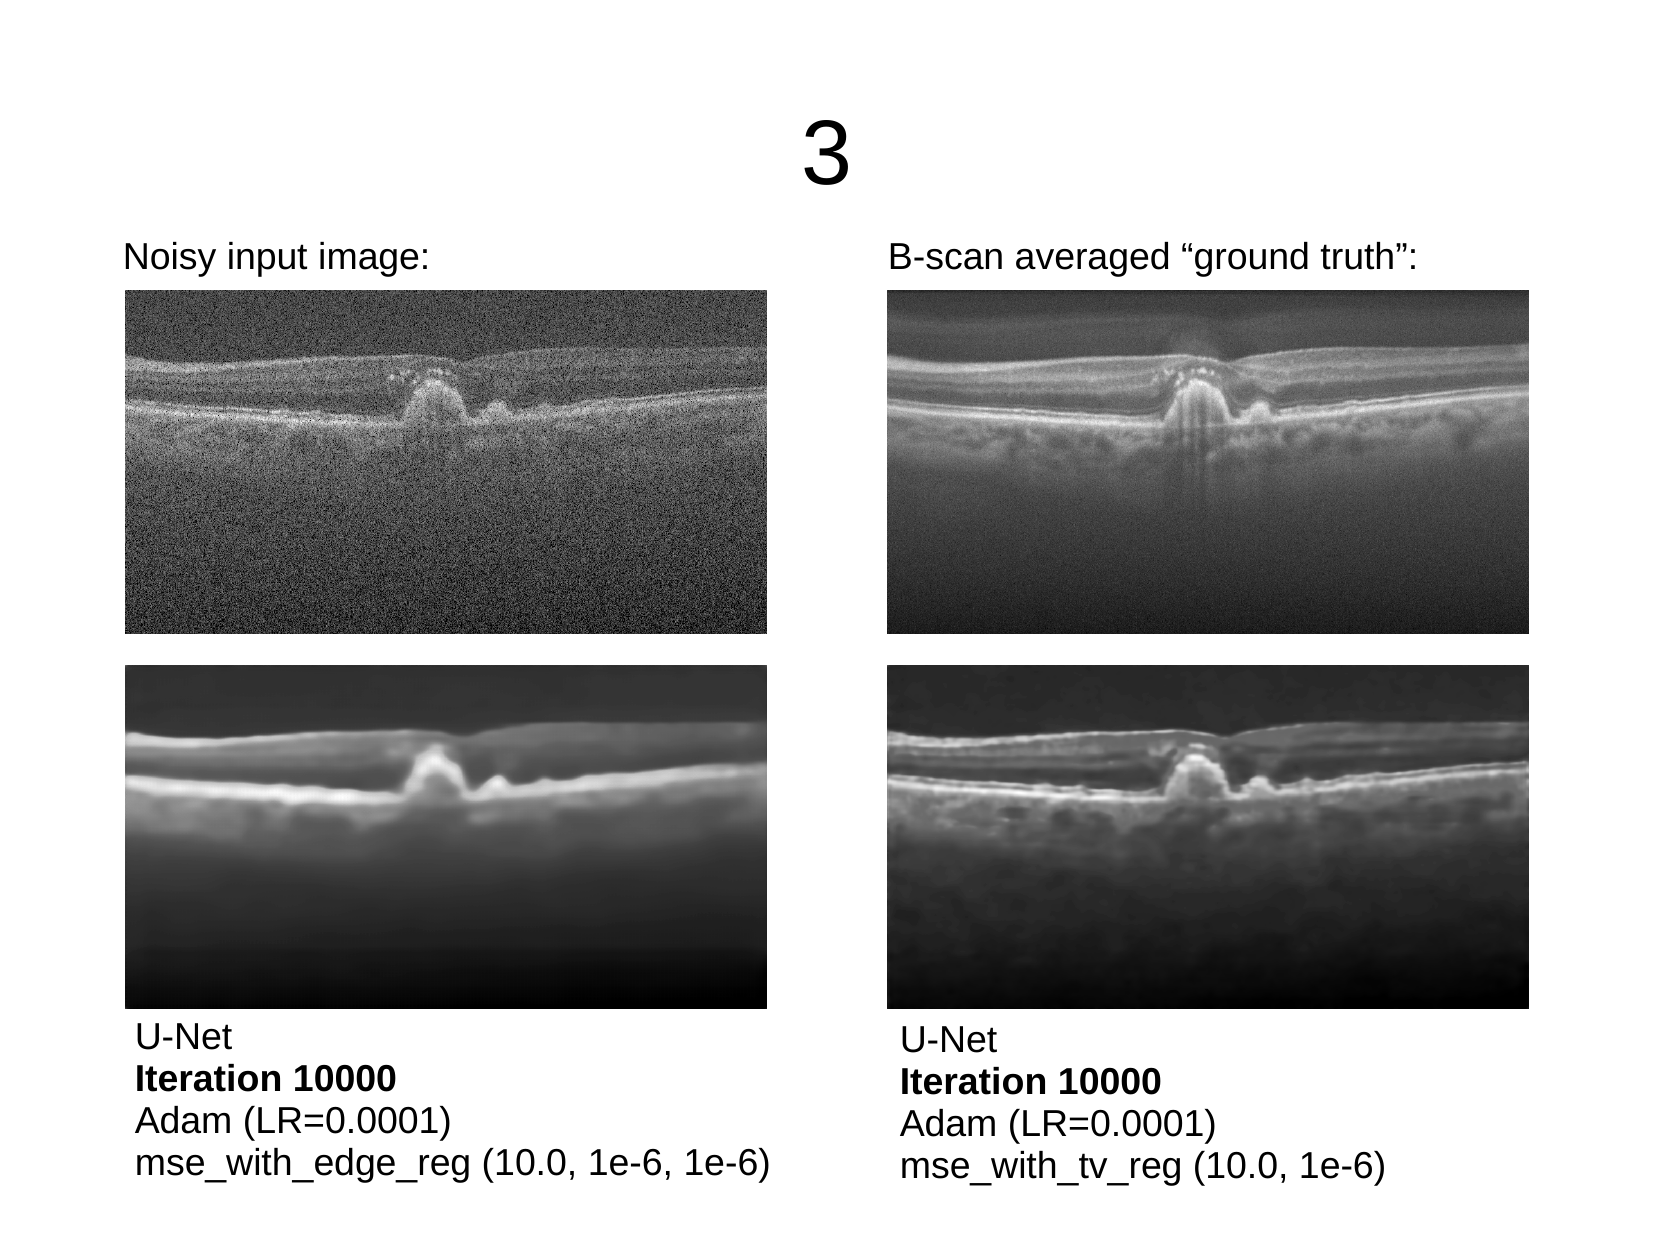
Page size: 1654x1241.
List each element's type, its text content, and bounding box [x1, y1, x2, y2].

picture [125, 665, 767, 1008]
picture [125, 290, 767, 634]
text_box B-scan averaged “ground truth”: [873, 228, 1434, 286]
title 3 [82, 49, 1571, 257]
picture [887, 665, 1529, 1009]
text_box U-Net Iteration 10000 Adam (LR=0.0001) mse_with_edge_reg (10.0, 1e-6, 1e-6) [120, 1008, 786, 1192]
picture [887, 290, 1529, 634]
text_box Noisy input image: [108, 227, 446, 285]
text_box U-Net Iteration 10000 Adam (LR=0.0001) mse_with_tv_reg (10.0, 1e-6) [885, 1011, 1402, 1195]
